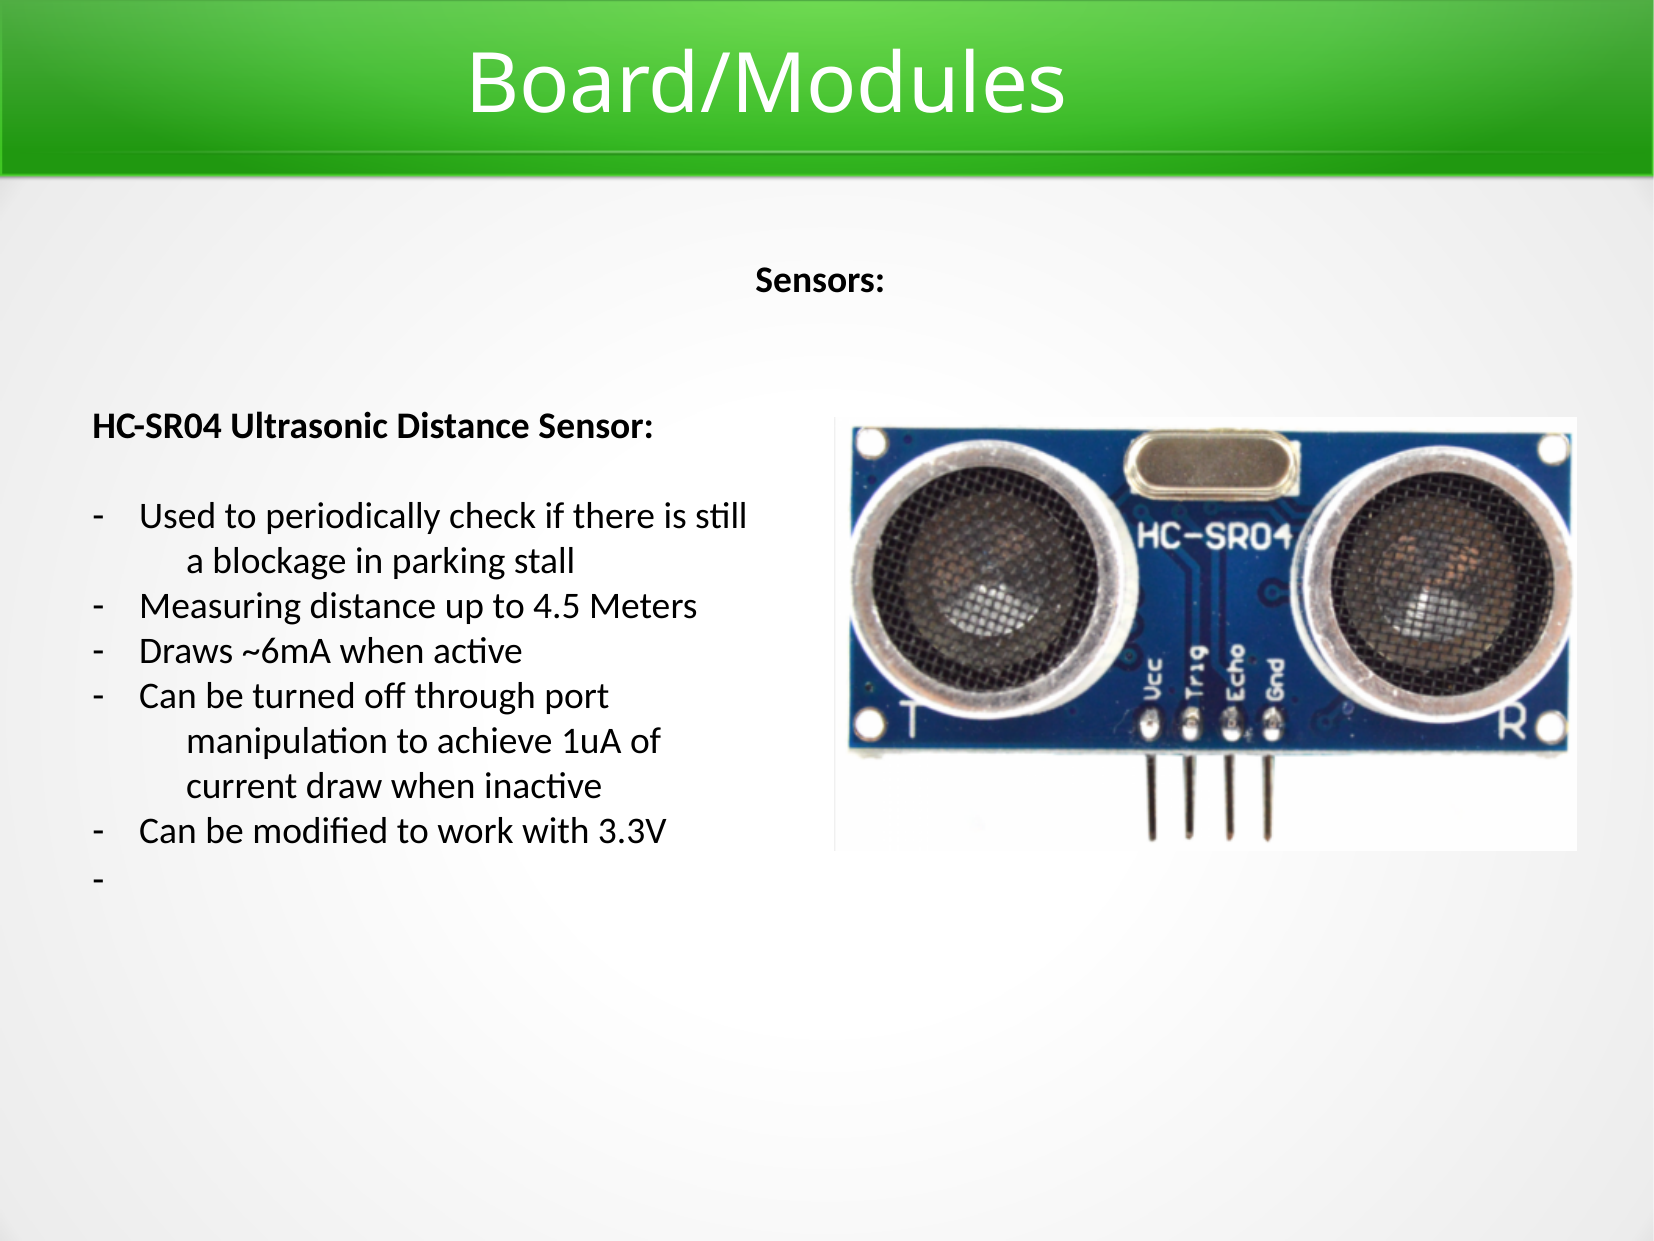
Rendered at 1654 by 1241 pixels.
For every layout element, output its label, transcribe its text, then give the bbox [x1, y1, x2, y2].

picture [0, 0, 1654, 1241]
text_box HC-SR04 Ultrasonic Distance Sensor: Used to periodically check if there is still a blockage in parking stall Measuring distance up to 4.5 Meters Draws ~6mA when active Can be turned off through port manipulation to achieve 1uA of current draw when inactive Can be modified to work with 3.3V [77, 393, 768, 1084]
text_box Sensors: [740, 247, 914, 353]
text_box Board/Modules [450, 21, 1285, 151]
